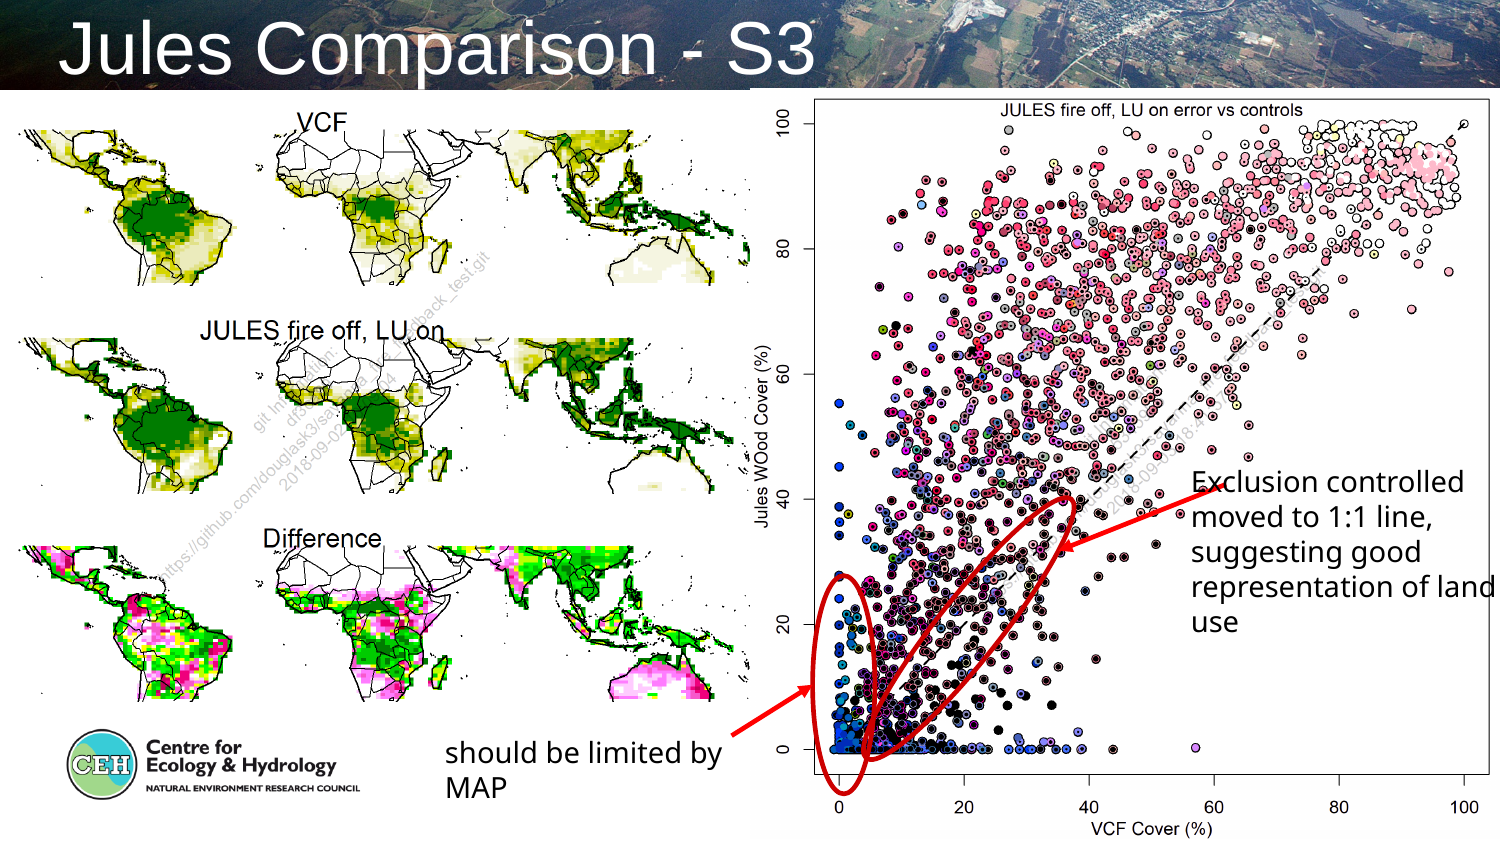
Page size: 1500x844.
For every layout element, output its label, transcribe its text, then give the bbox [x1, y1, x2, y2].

text_box should be limited by MAP [430, 719, 769, 826]
picture [12, 88, 1500, 800]
picture [1354, 555, 1363, 560]
picture [1408, 555, 1417, 560]
picture [1209, 555, 1217, 560]
picture [1372, 555, 1381, 560]
picture [1390, 555, 1399, 560]
list Jules Comparison - S3 [0, 0, 1500, 90]
picture [1244, 555, 1253, 560]
picture [870, 501, 1071, 757]
picture [815, 579, 872, 791]
picture [1226, 555, 1235, 560]
picture [1329, 555, 1338, 560]
text_box Exclusion controlled moved to 1:1 line, suggesting good representation of land use [1175, 448, 1500, 555]
picture [750, 508, 1500, 839]
